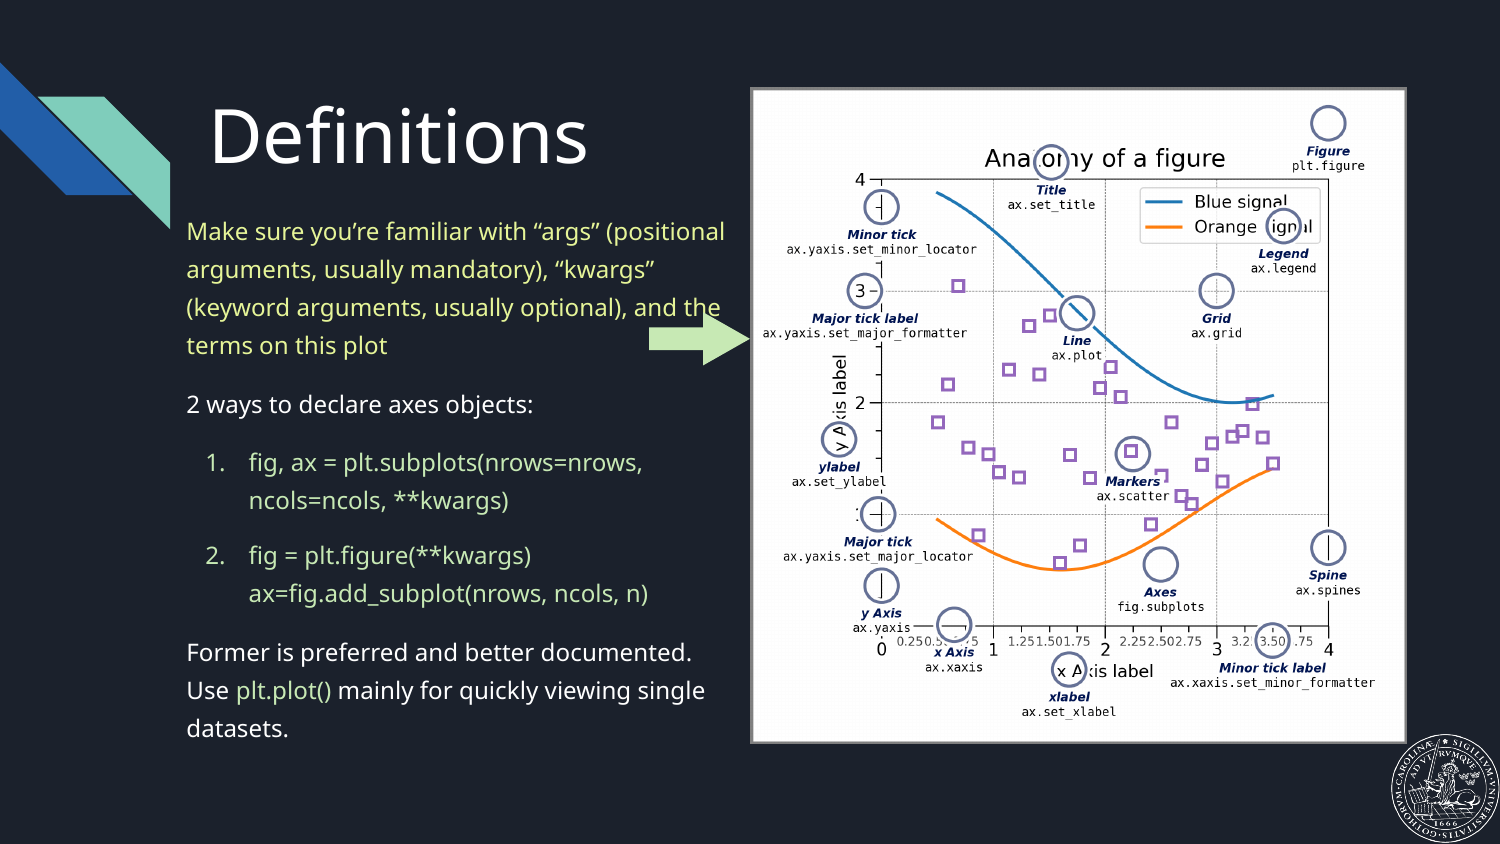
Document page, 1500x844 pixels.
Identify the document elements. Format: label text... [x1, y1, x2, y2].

list Make sure you’re familiar with “args” (positional arguments, usually mandatory), “kwargs” (keyword arguments, usually optional), and the terms on this plot 2 ways to declare axes objects: fig, ax = plt.subplots(nrows=nrows, ncols=ncols, **kwargs) fig = plt.figure(**kwargs) ax=fig.add_subplot(nrows, ncols, n) Former is preferred and better documented. Use plt.plot() mainly for quickly viewing single datasets. [171, 194, 750, 769]
text_box [649, 312, 750, 366]
title Definitions [193, 68, 702, 194]
picture [750, 87, 1500, 844]
